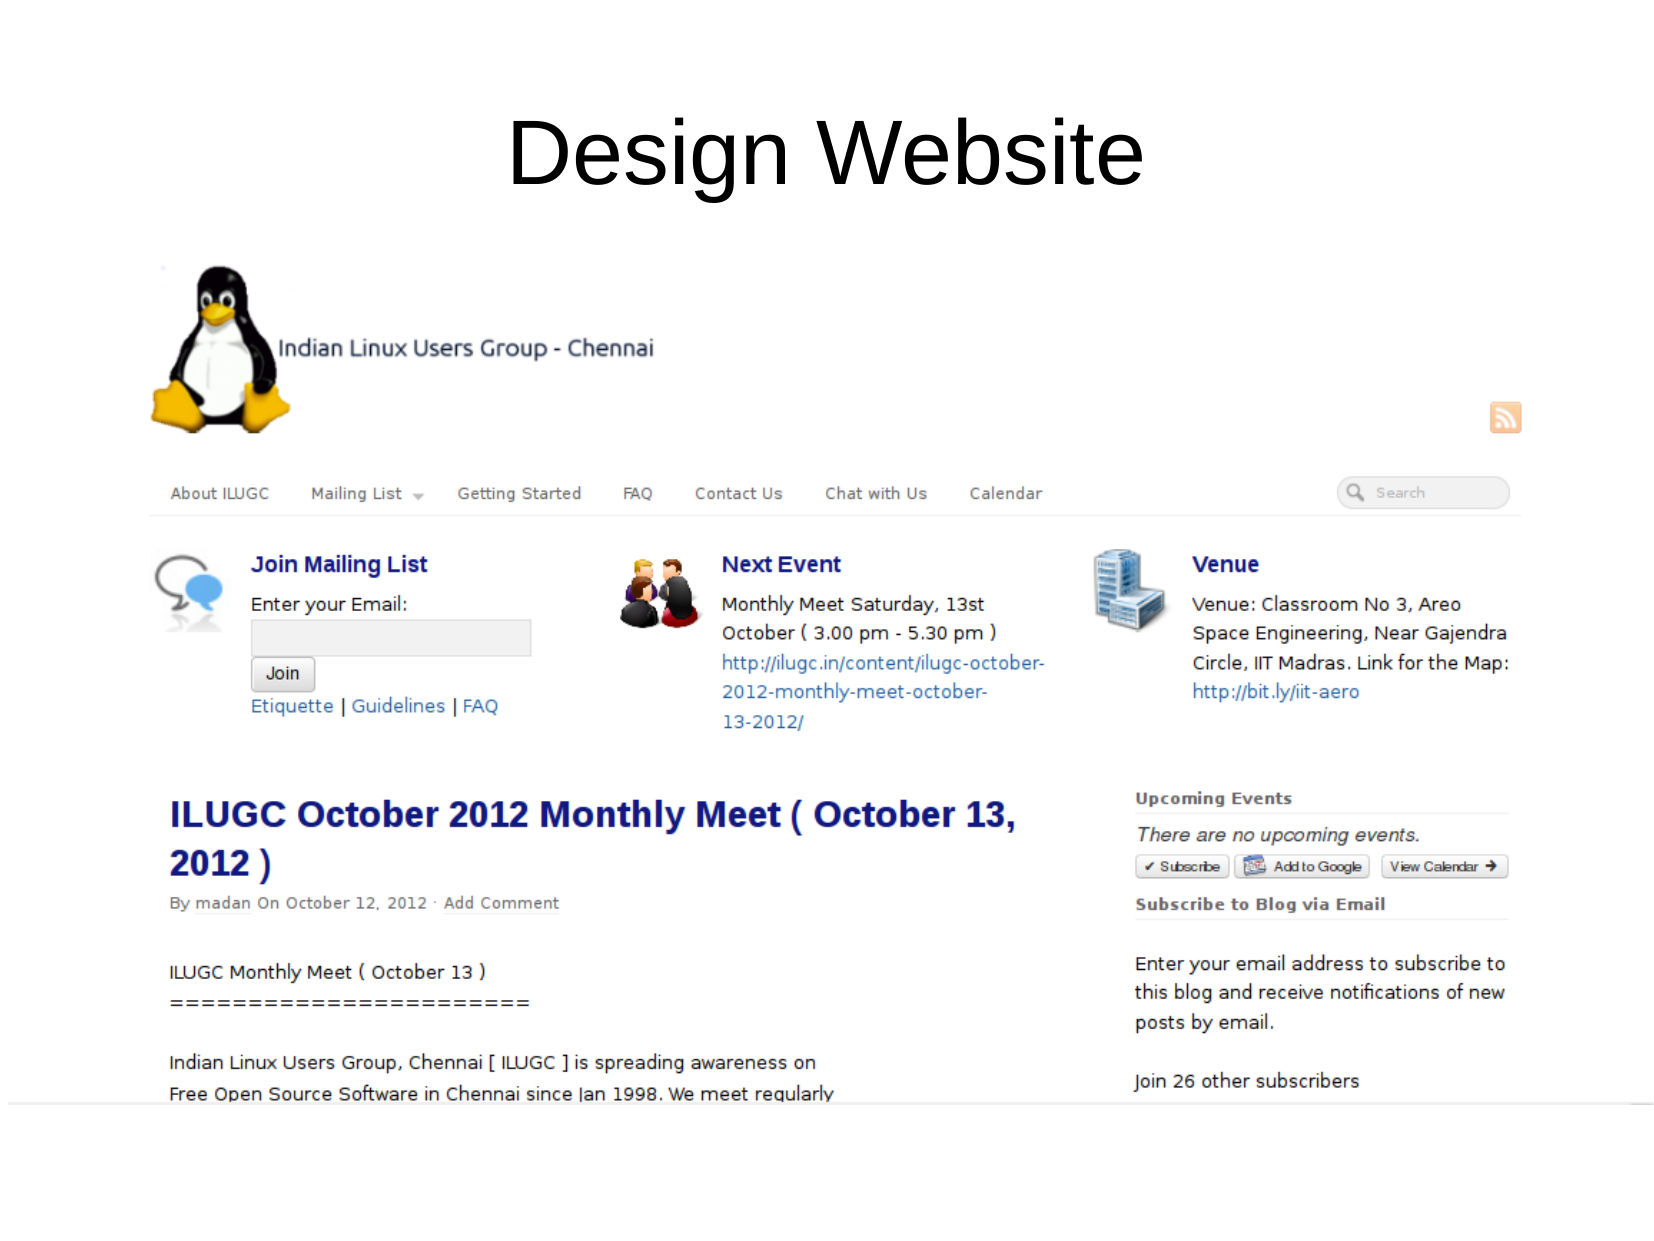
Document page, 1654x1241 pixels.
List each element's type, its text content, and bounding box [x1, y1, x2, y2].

picture [8, 253, 1654, 1105]
title Design Website [82, 49, 1571, 253]
